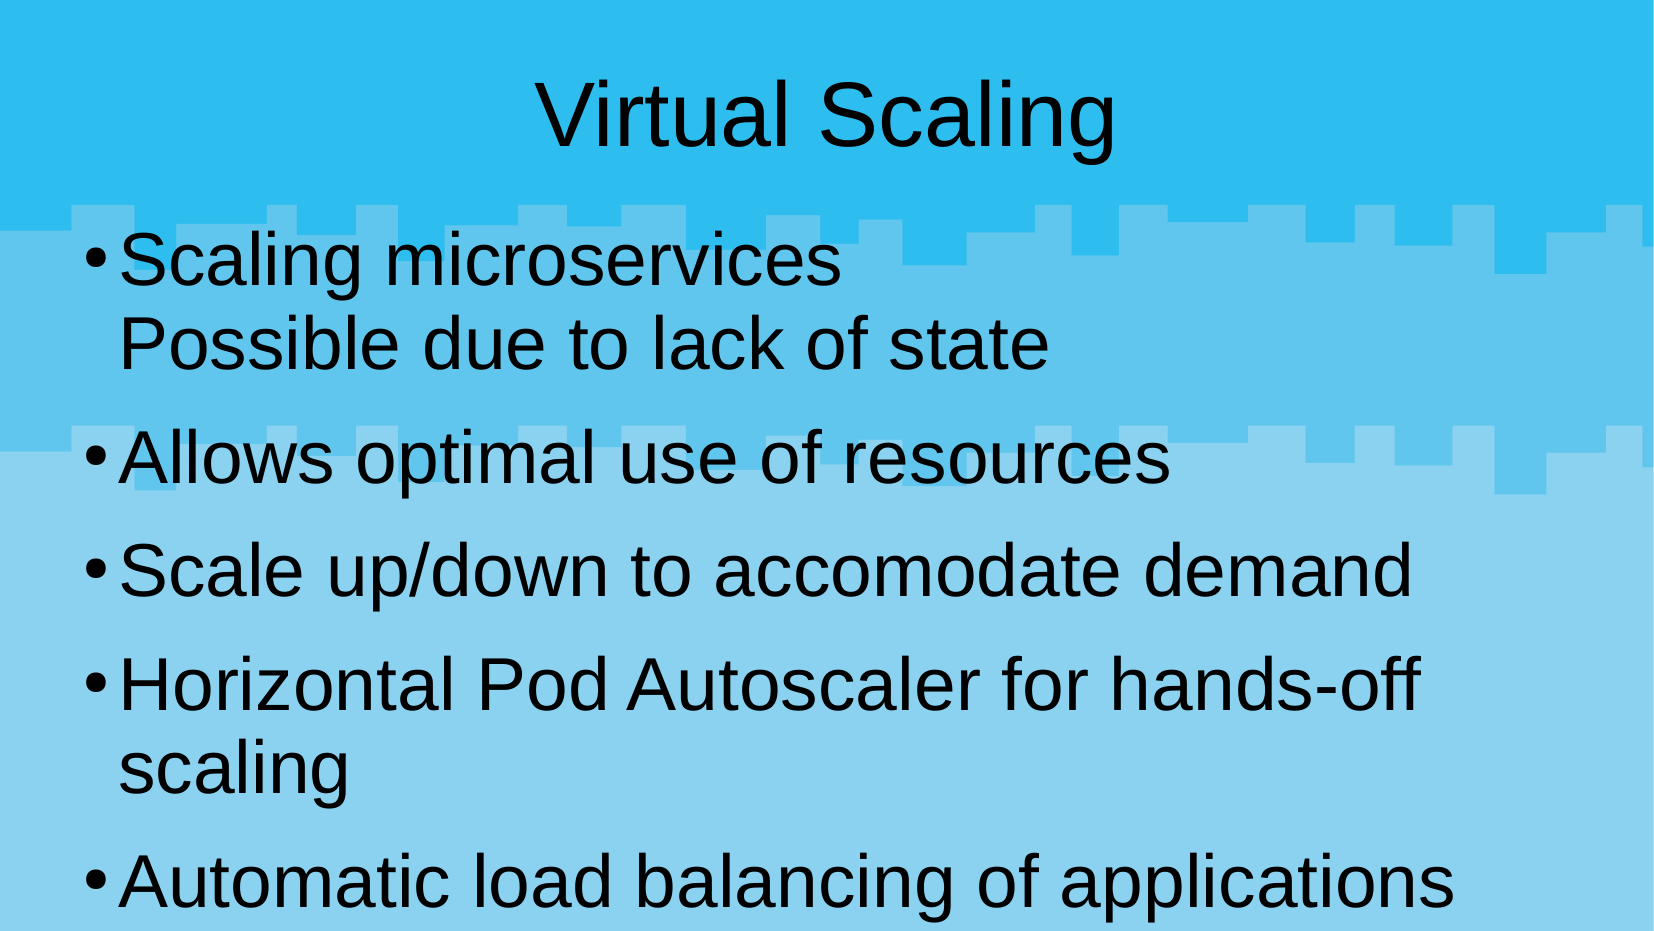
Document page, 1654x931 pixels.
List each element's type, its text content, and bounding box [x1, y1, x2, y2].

picture [0, 0, 1654, 931]
subtitle Scaling microservices Possible due to lack of state Allows optimal use of resources Scale up/down to accomodate demand Horizontal Pod Autoscaler for hands-off scaling Automatic load balancing of applications [82, 217, 1571, 924]
title Virtual Scaling [82, 37, 1571, 193]
